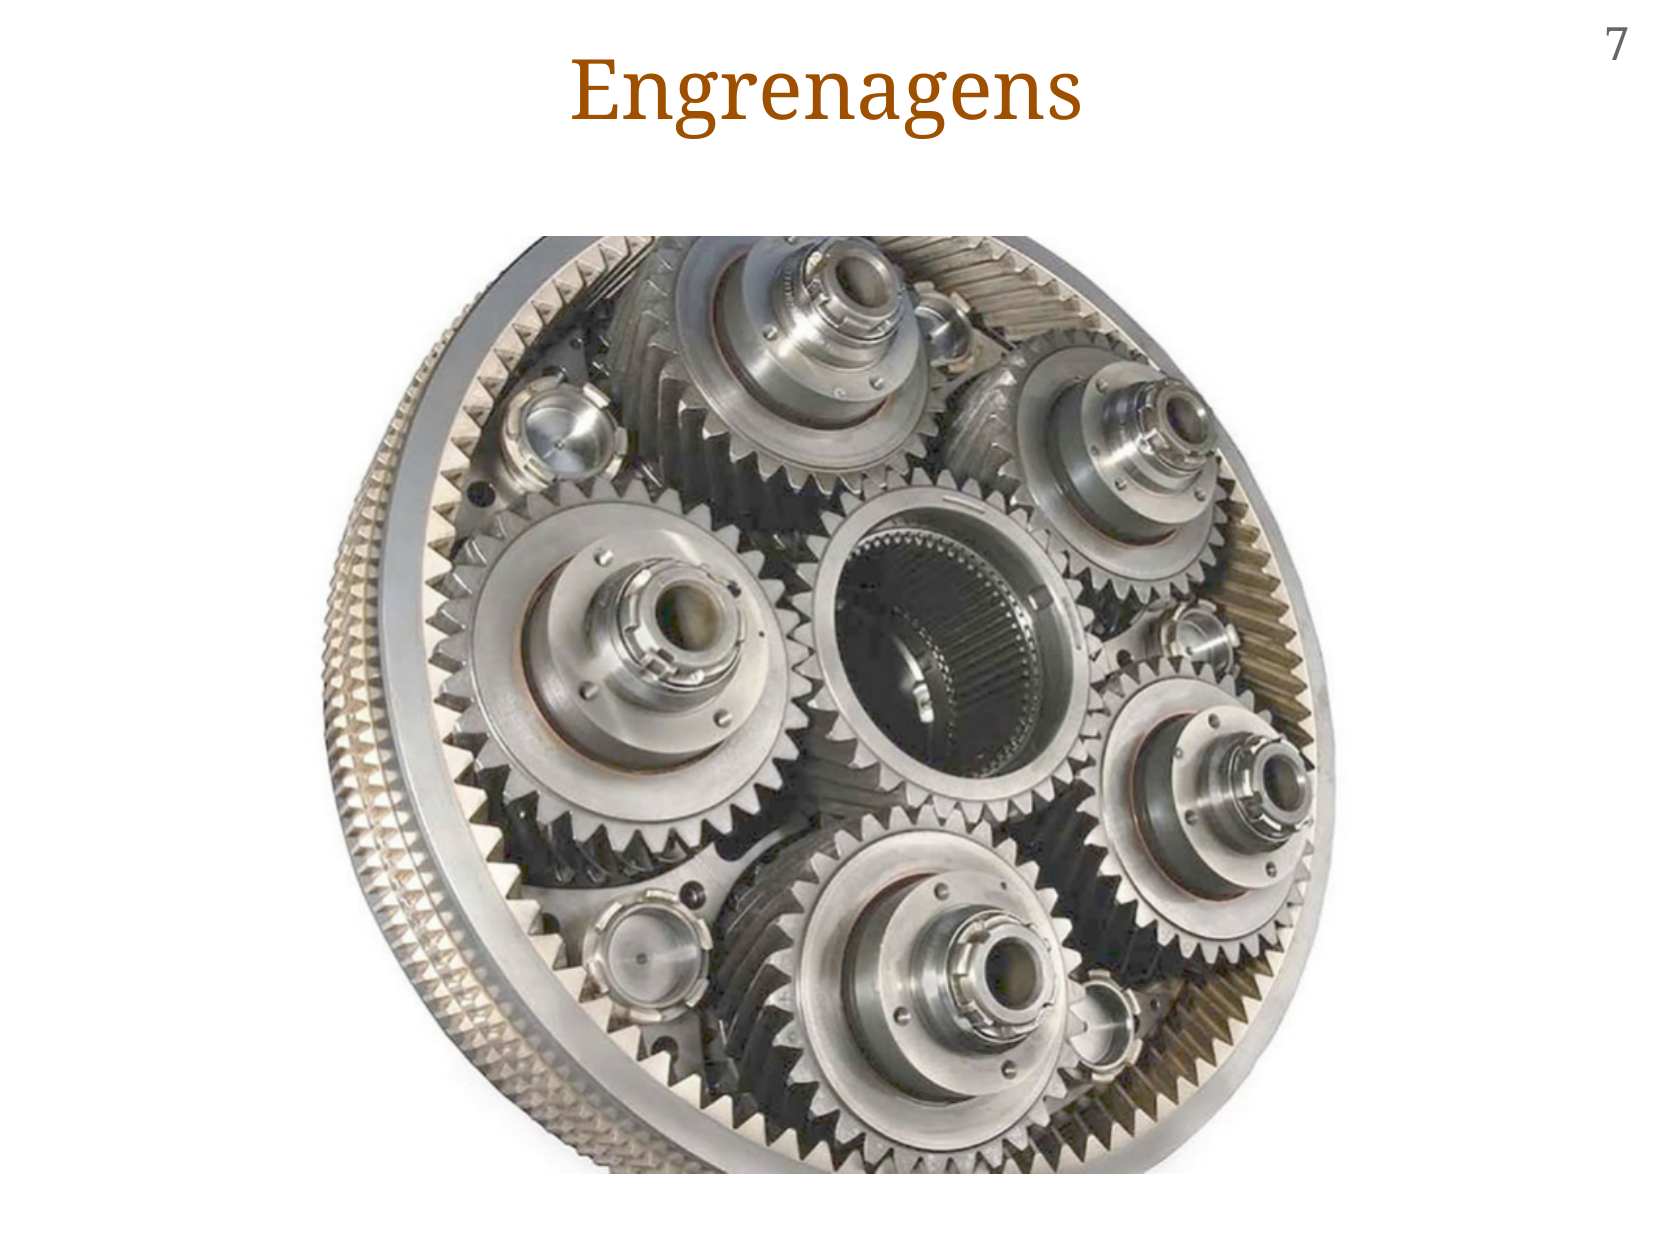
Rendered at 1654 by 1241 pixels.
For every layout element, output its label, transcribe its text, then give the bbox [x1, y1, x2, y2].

picture [208, 236, 1459, 1174]
title Engrenagens [59, 29, 1595, 148]
